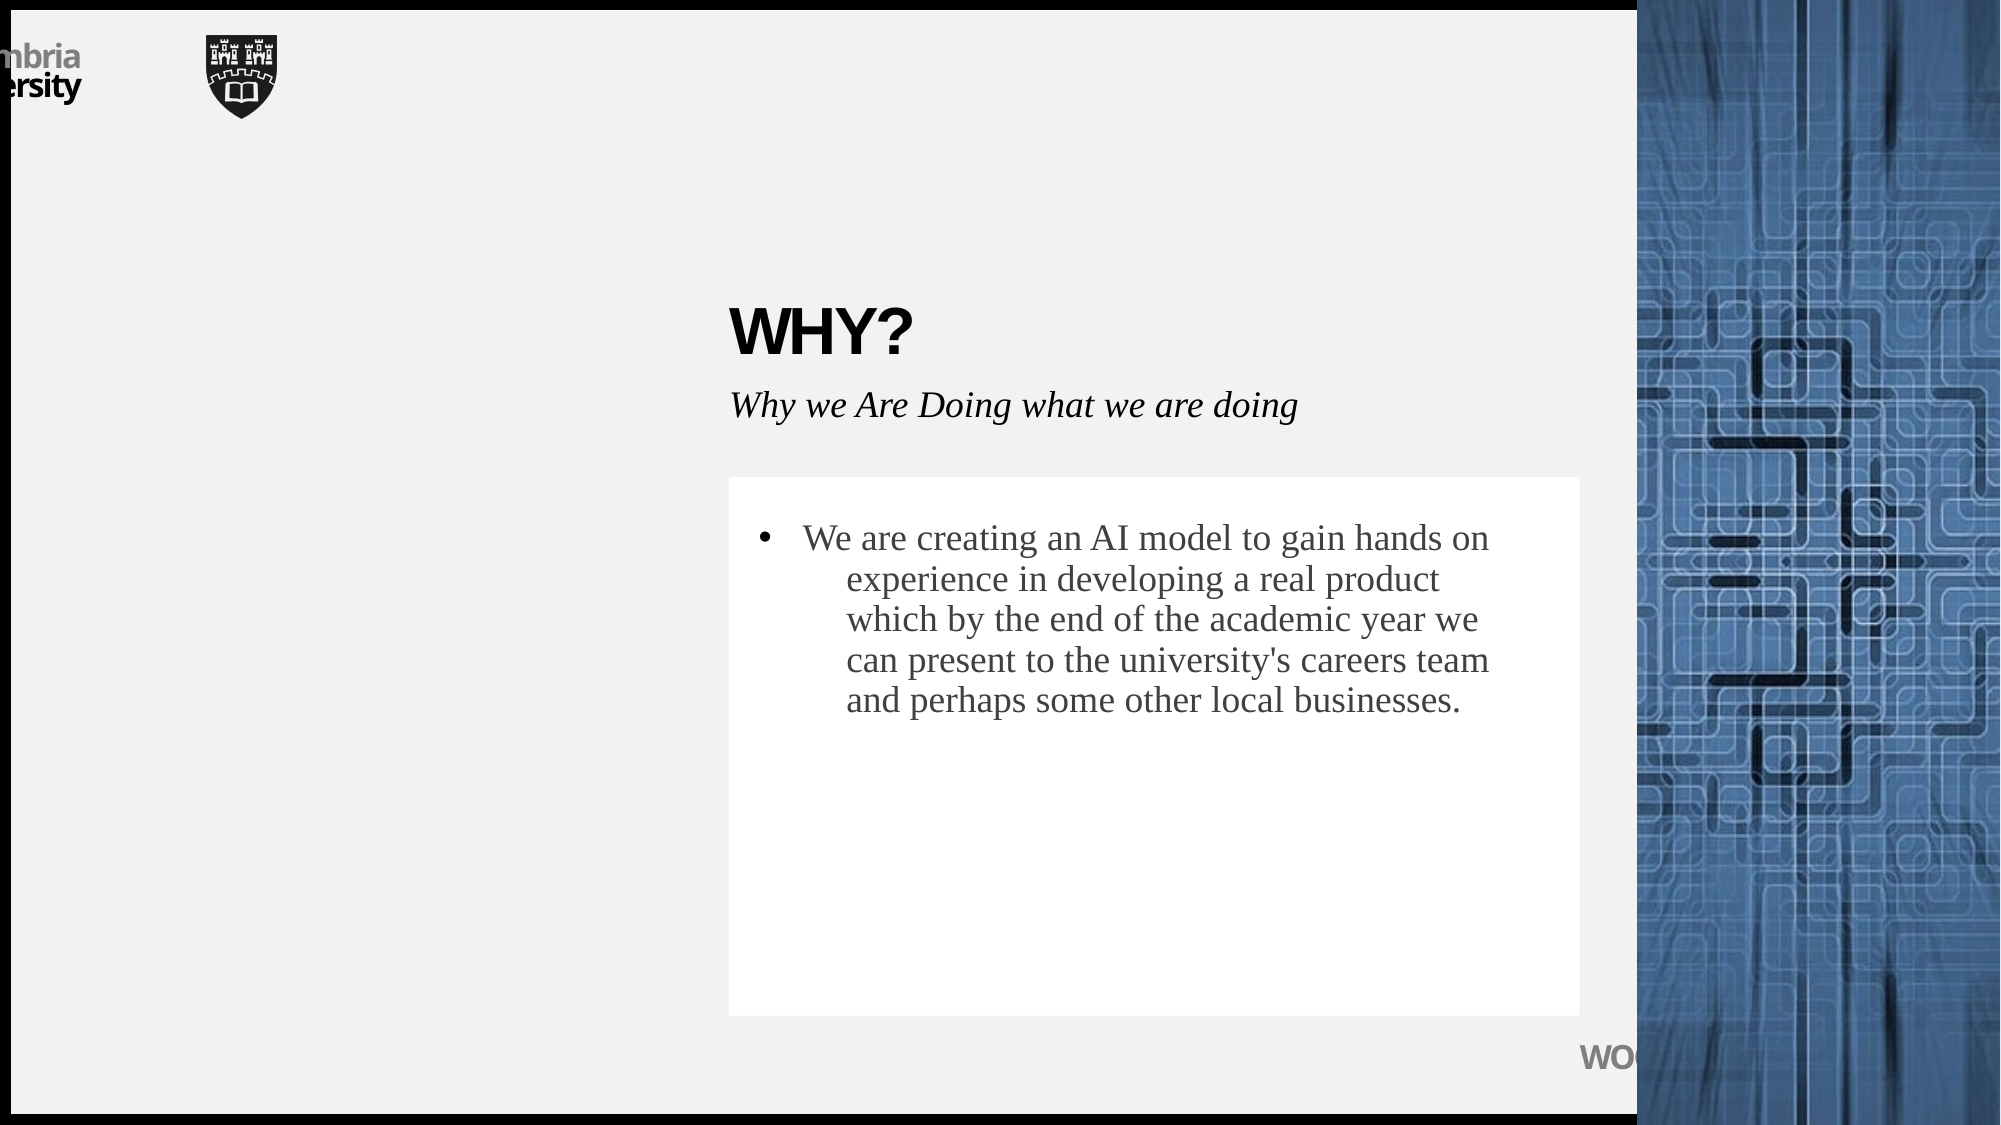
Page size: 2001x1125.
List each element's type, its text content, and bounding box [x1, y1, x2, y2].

list Why we Are Doing what we are doing [729, 385, 1580, 445]
picture [1637, 0, 2000, 1125]
list We are creating an AI model to gain hands on experience in developing a real product which by the end of the academic year we can present to the university's careers team and perhaps some other local businesses. [729, 477, 1580, 1016]
text_box Northumbria University [0, 40, 192, 107]
picture [206, 35, 277, 119]
title Why? [729, 296, 1580, 368]
